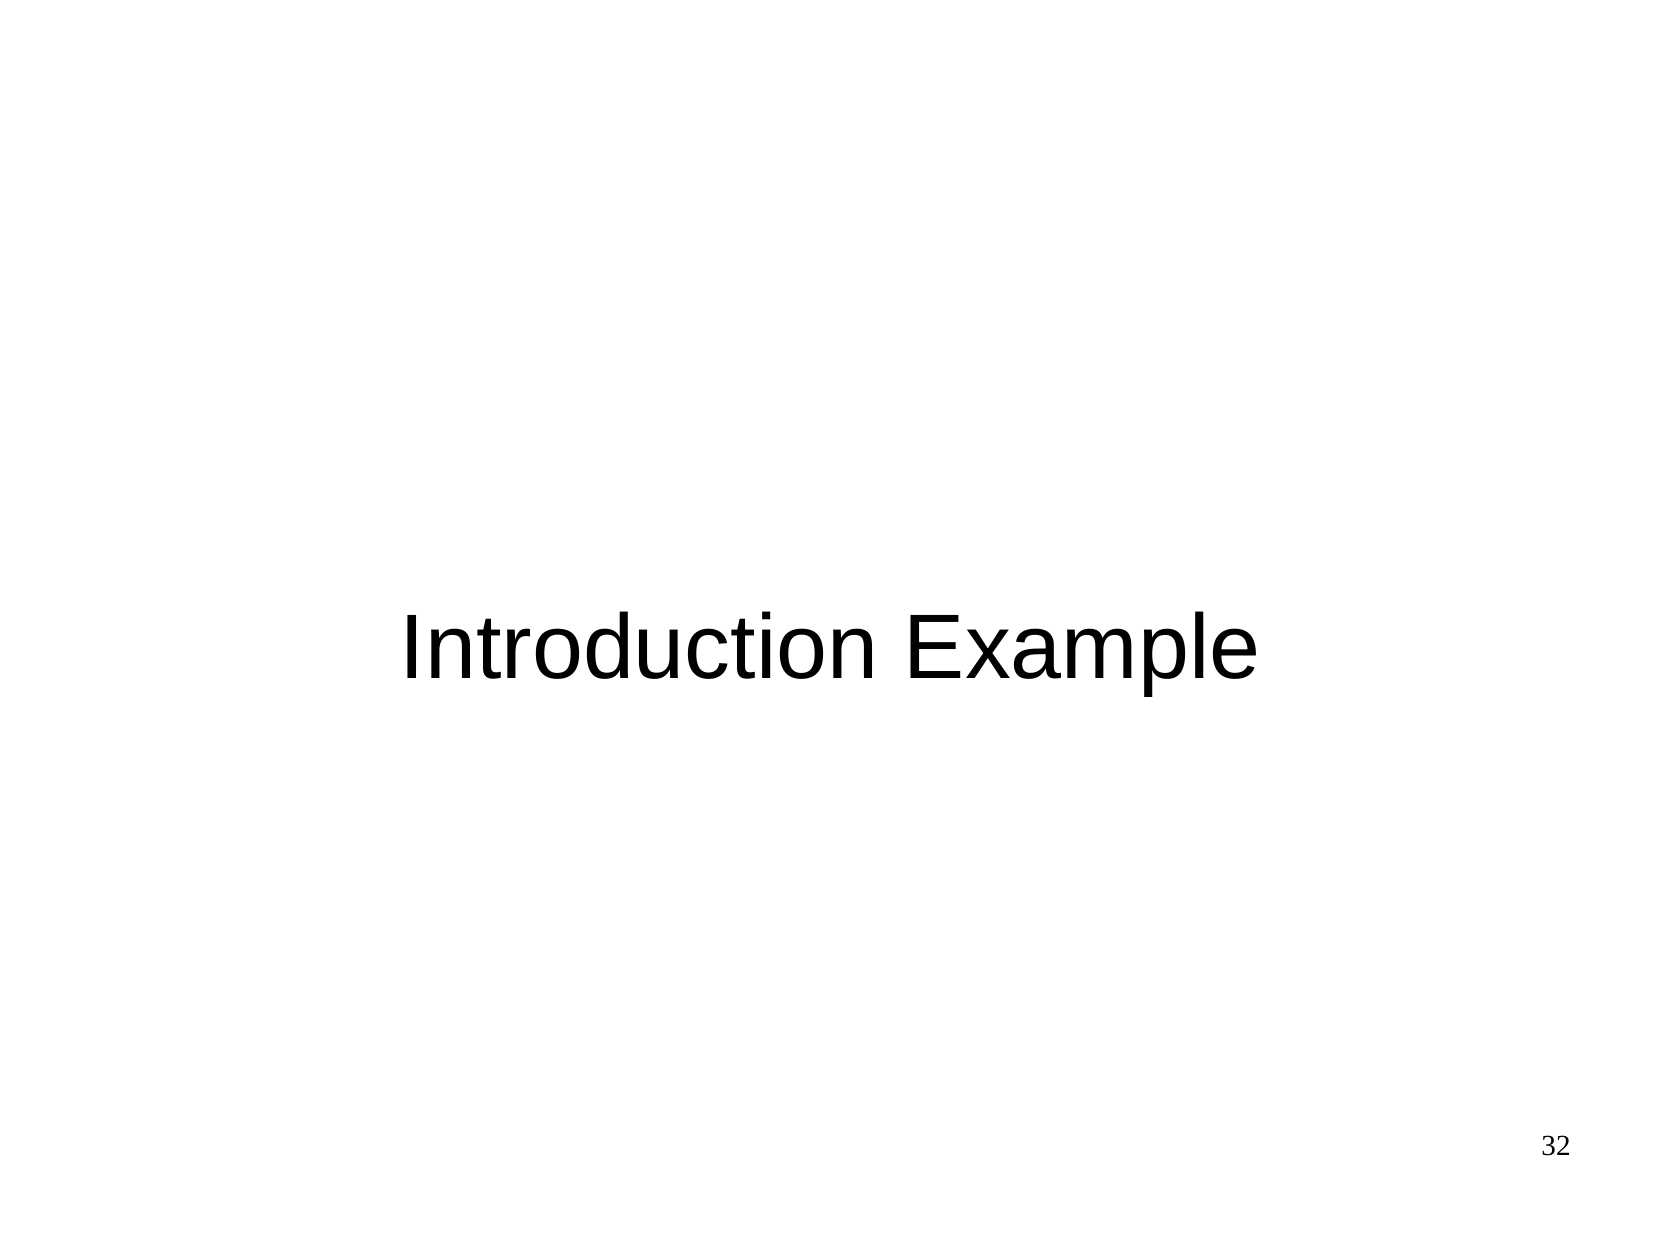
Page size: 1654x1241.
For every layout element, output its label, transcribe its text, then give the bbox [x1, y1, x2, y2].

title Introduction Example [86, 542, 1576, 751]
